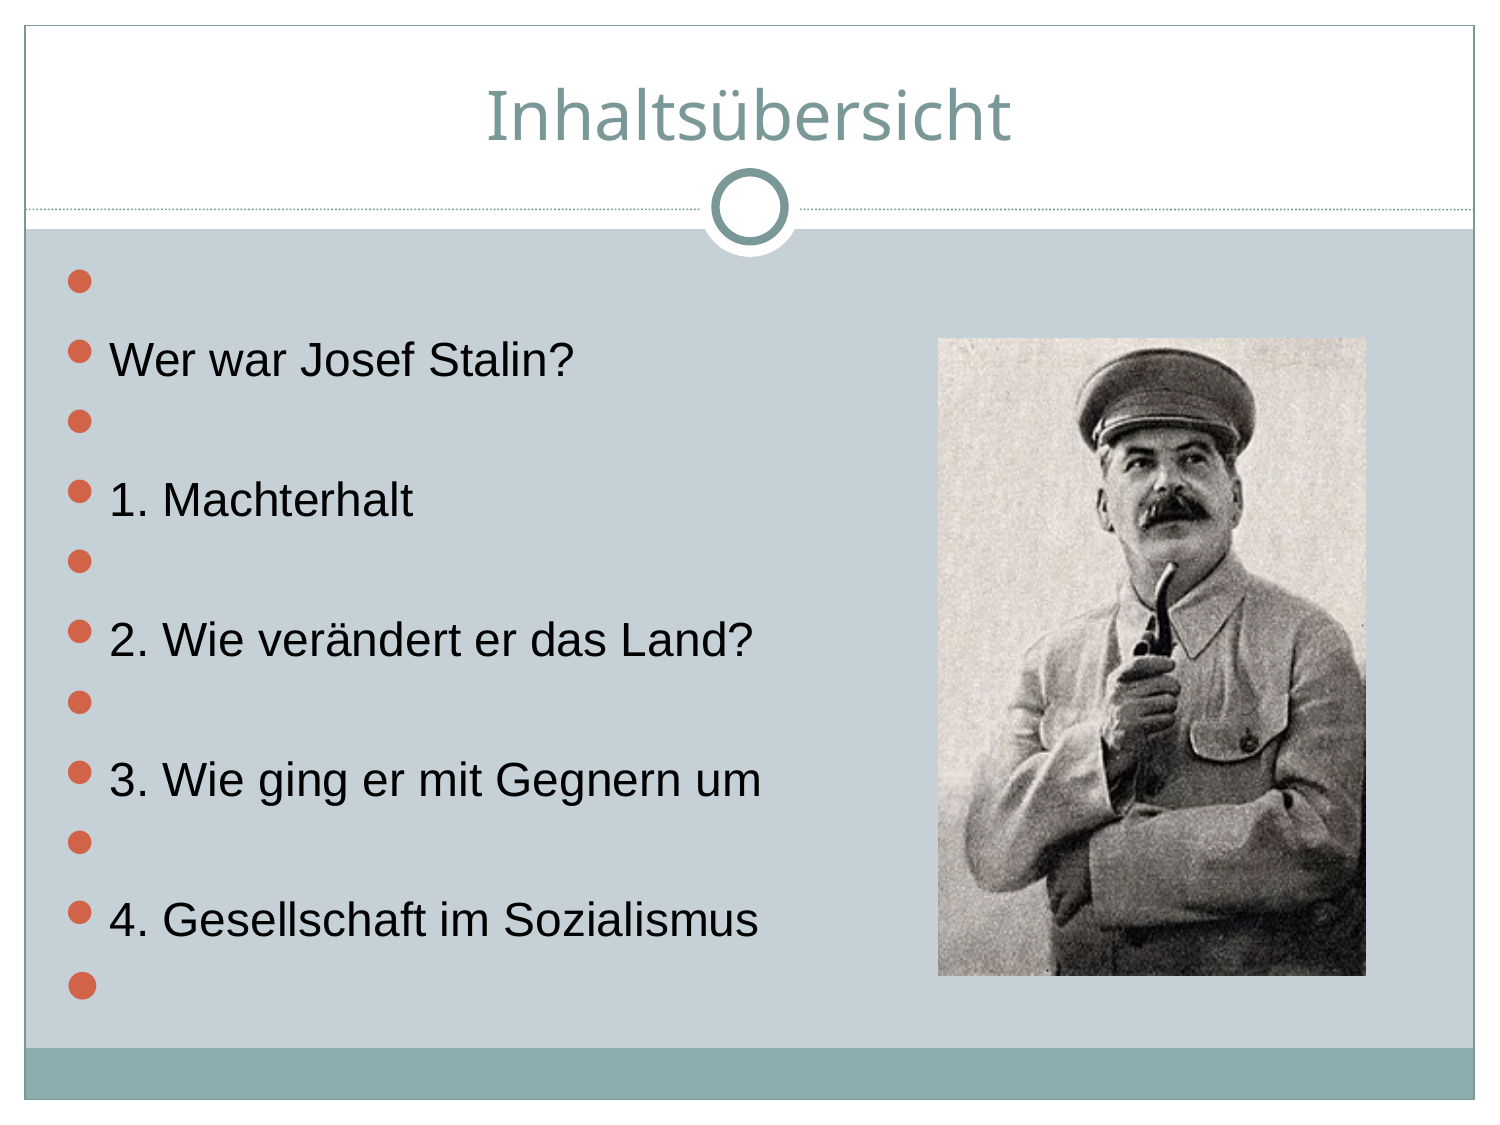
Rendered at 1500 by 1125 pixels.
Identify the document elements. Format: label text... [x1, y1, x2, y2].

picture [938, 338, 1366, 976]
list Wer war Josef Stalin? 1. Machterhalt 2. Wie verändert er das Land? 3. Wie ging er mit Gegnern um 4. Gesellschaft im Sozialismus [49, 250, 1445, 1001]
title Inhaltsübersicht [49, 37, 1450, 162]
